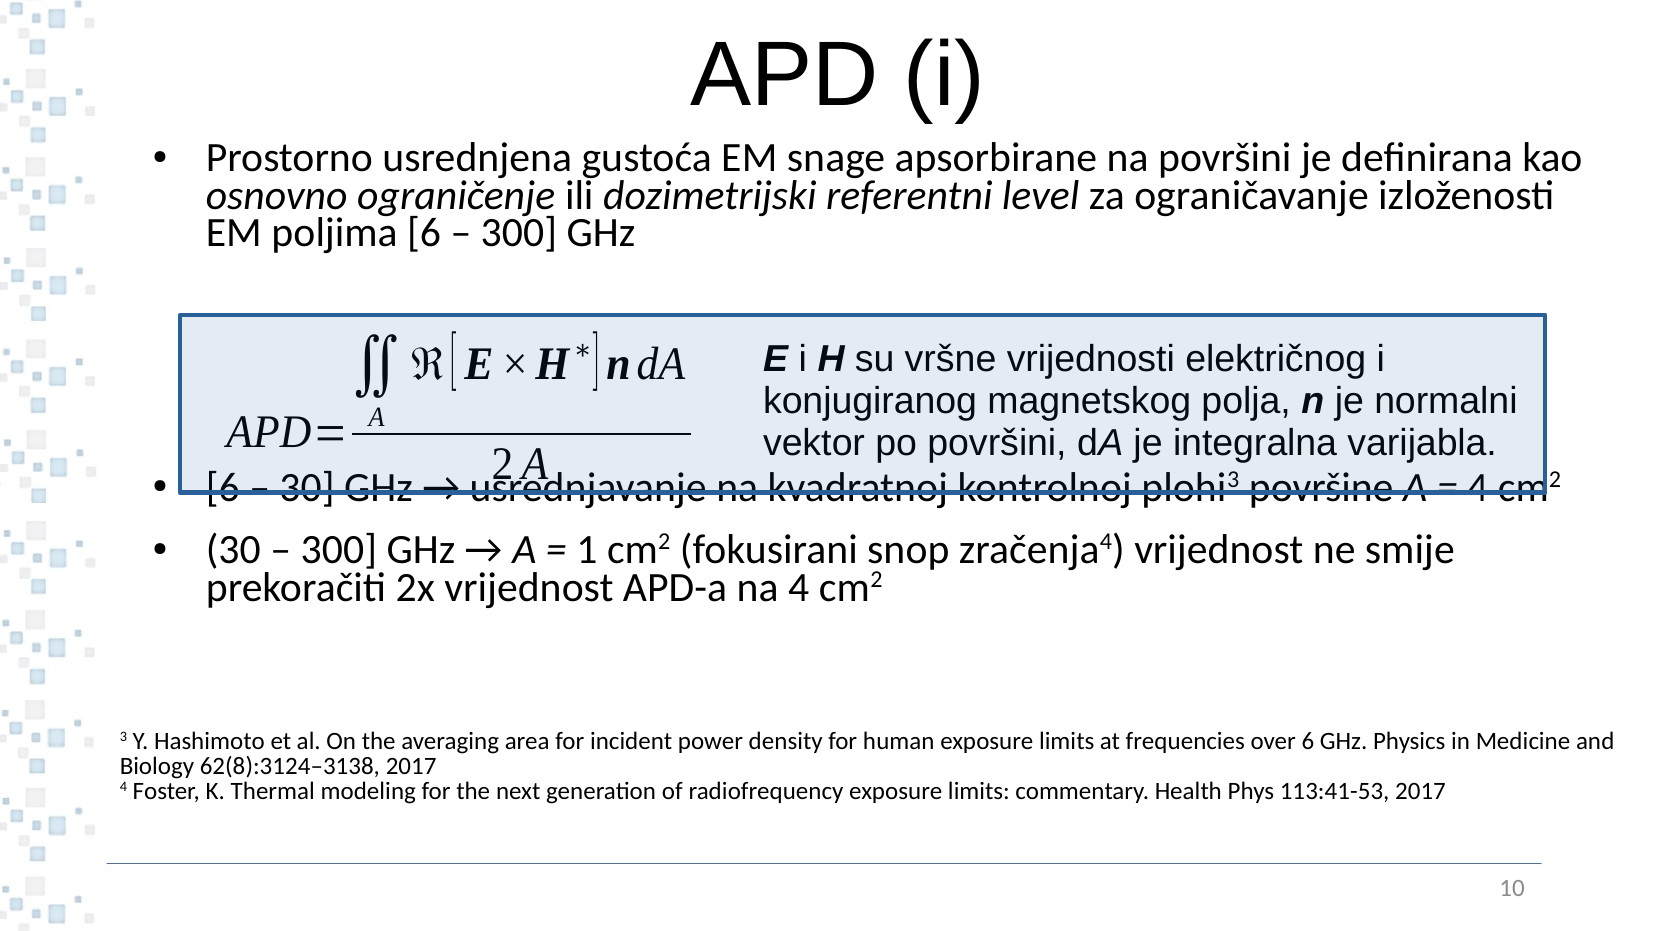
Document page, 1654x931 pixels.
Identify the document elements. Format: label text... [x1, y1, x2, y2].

text_box [180, 315, 1546, 493]
list Prostorno usrednjena gustoća EM snage apsorbirane na površini je definirana kao osnovno ograničenje ili dozimetrijski referentni level za ograničavanje izloženosti EM poljima [6 – 300] GHz [6 – 30] GHz → usrednjavanje na kvadratnoj kontrolnoj plohi3 površine A = 4 cm2 (30 – 300] GHz → A = 1 cm2 (fokusirani snop zračenja4) vrijednost ne smije prekoračiti 2x vrijednost APD-a na 4 cm2 [135, 141, 1591, 723]
text_box 3 Y. Hashimoto et al. On the averaging area for incident power density for human exposure limits at frequencies over 6 GHz. Physics in Medicine and Biology 62(8):3124–3138, 2017 4 Foster, K. Thermal modeling for the next generation of radiofrequency exposure limits: commentary. Health Phys 113:41-53, 2017 [105, 723, 1636, 856]
picture [0, 0, 1654, 931]
title APD (i) [120, 6, 1556, 142]
